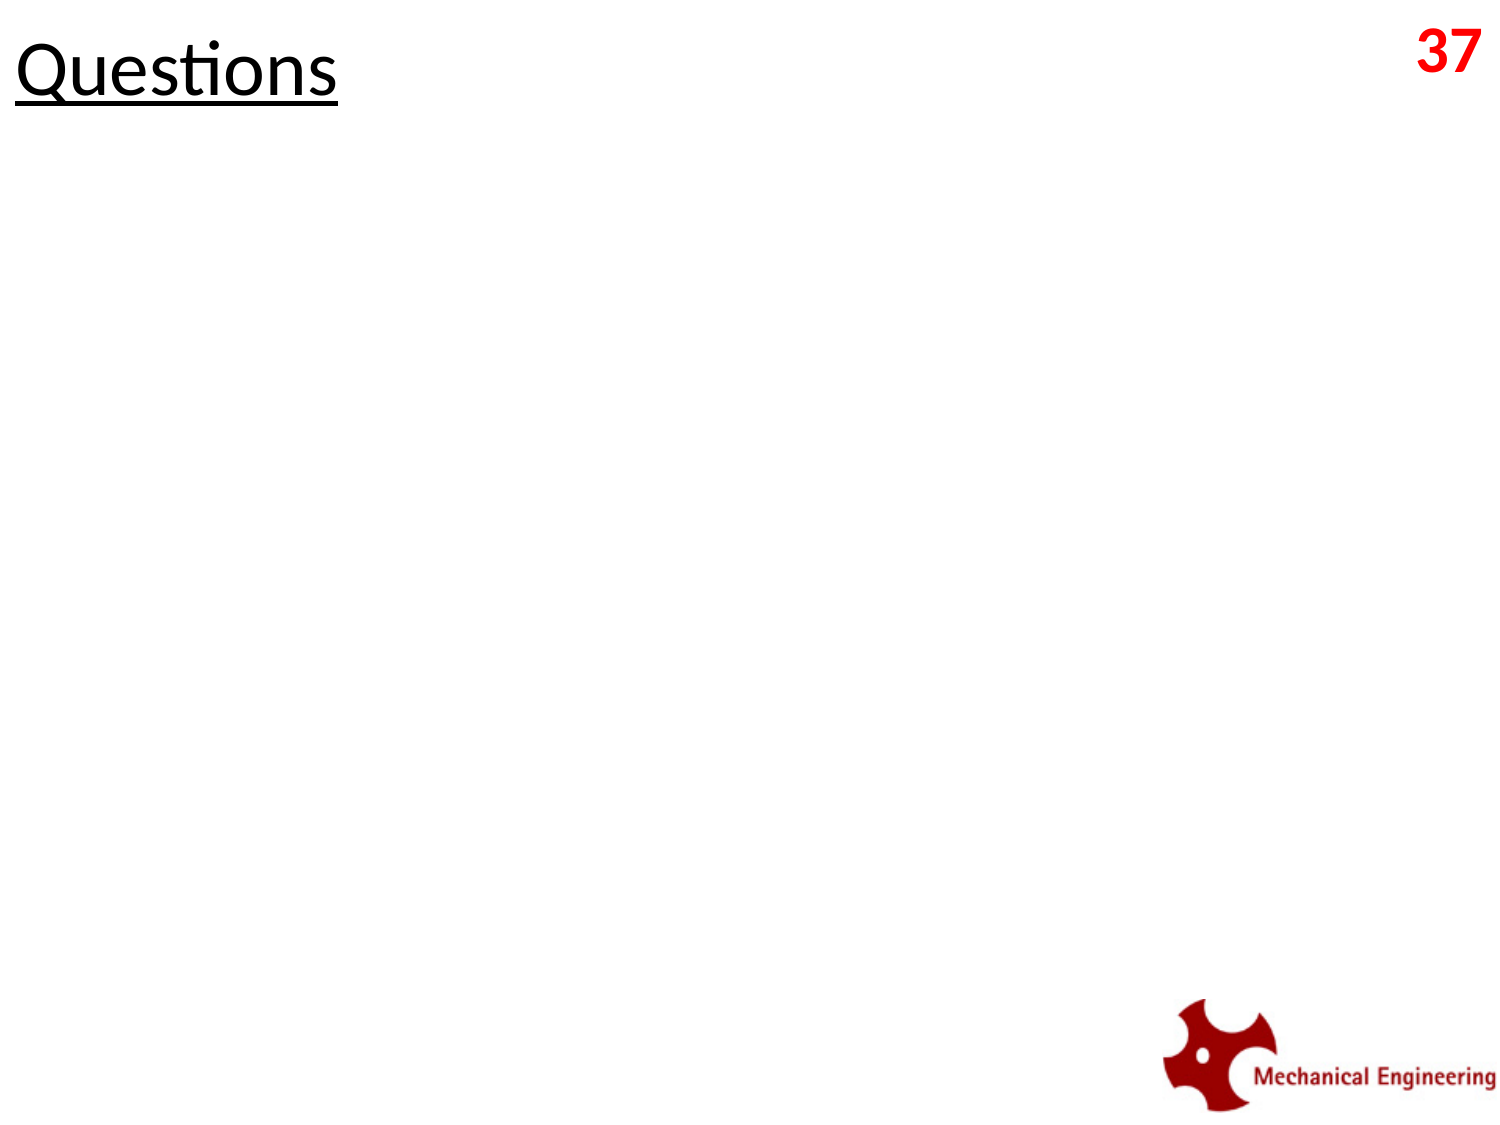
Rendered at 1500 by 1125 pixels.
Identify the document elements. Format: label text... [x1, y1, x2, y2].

picture [1162, 999, 1497, 1113]
text_box 37 [1400, 0, 1499, 93]
title Questions [0, 0, 1441, 158]
